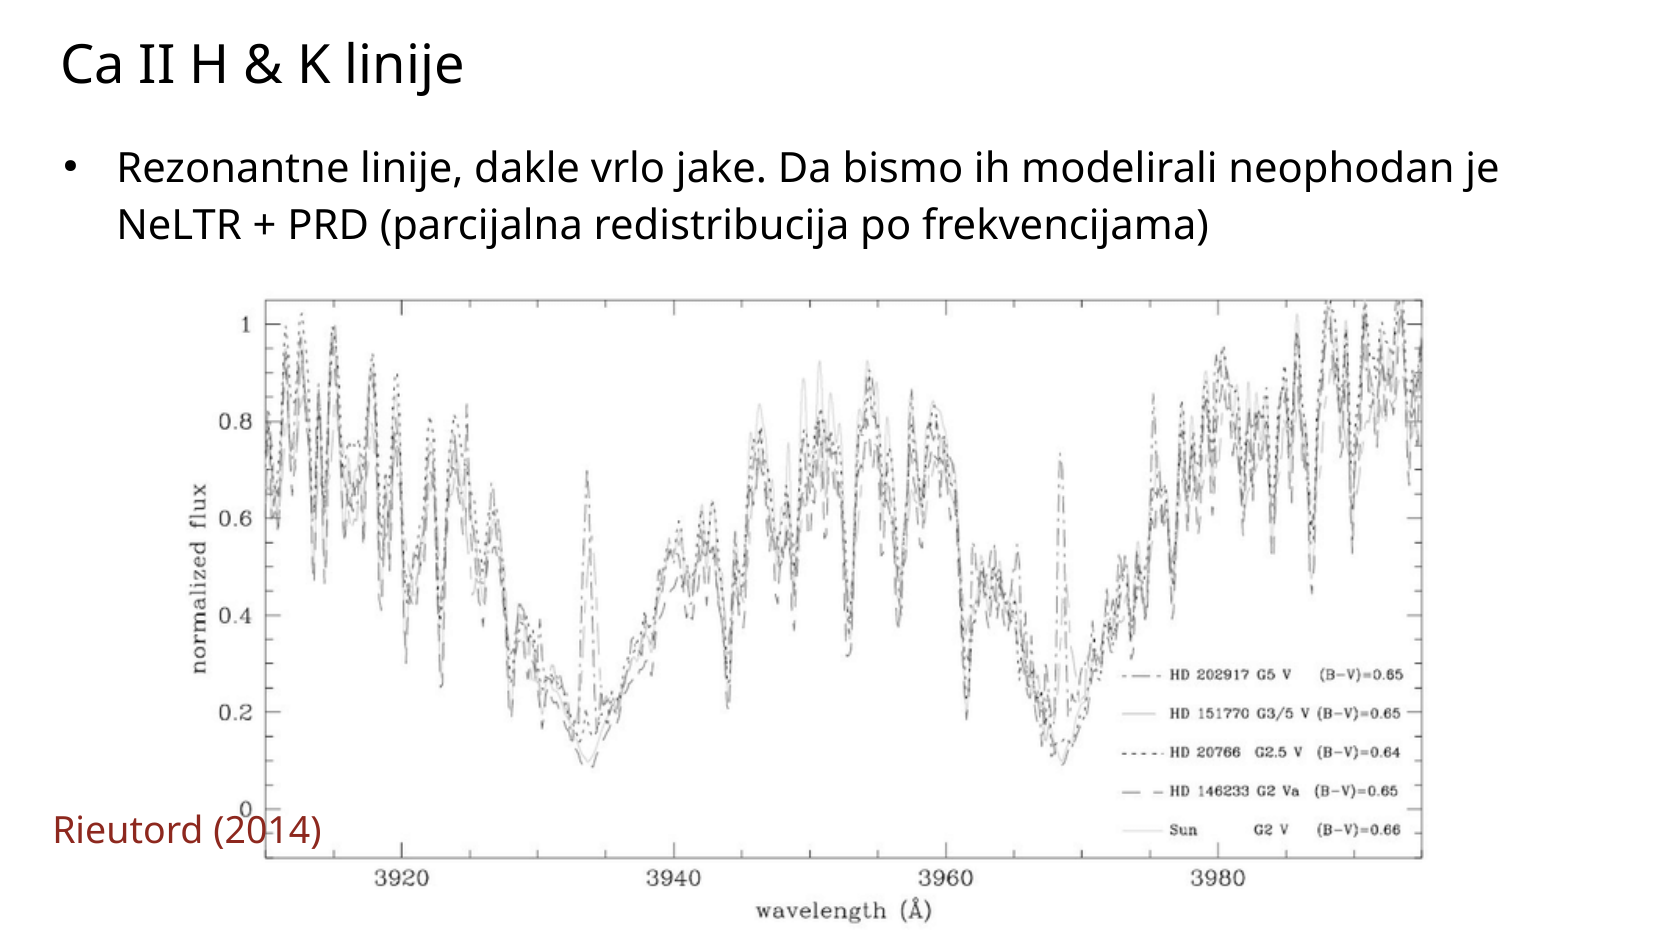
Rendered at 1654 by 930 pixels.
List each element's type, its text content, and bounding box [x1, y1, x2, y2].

picture [134, 283, 1463, 930]
text_box Rieutord (2014) [37, 796, 338, 872]
list Rezonantne linije, dakle vrlo jake. Da bismo ih modelirali neophodan je NeLTR + PRD (parcijalna redistribucija po frekvencijama) [45, 138, 1635, 868]
title Ca II H & K linije [59, 13, 1648, 113]
